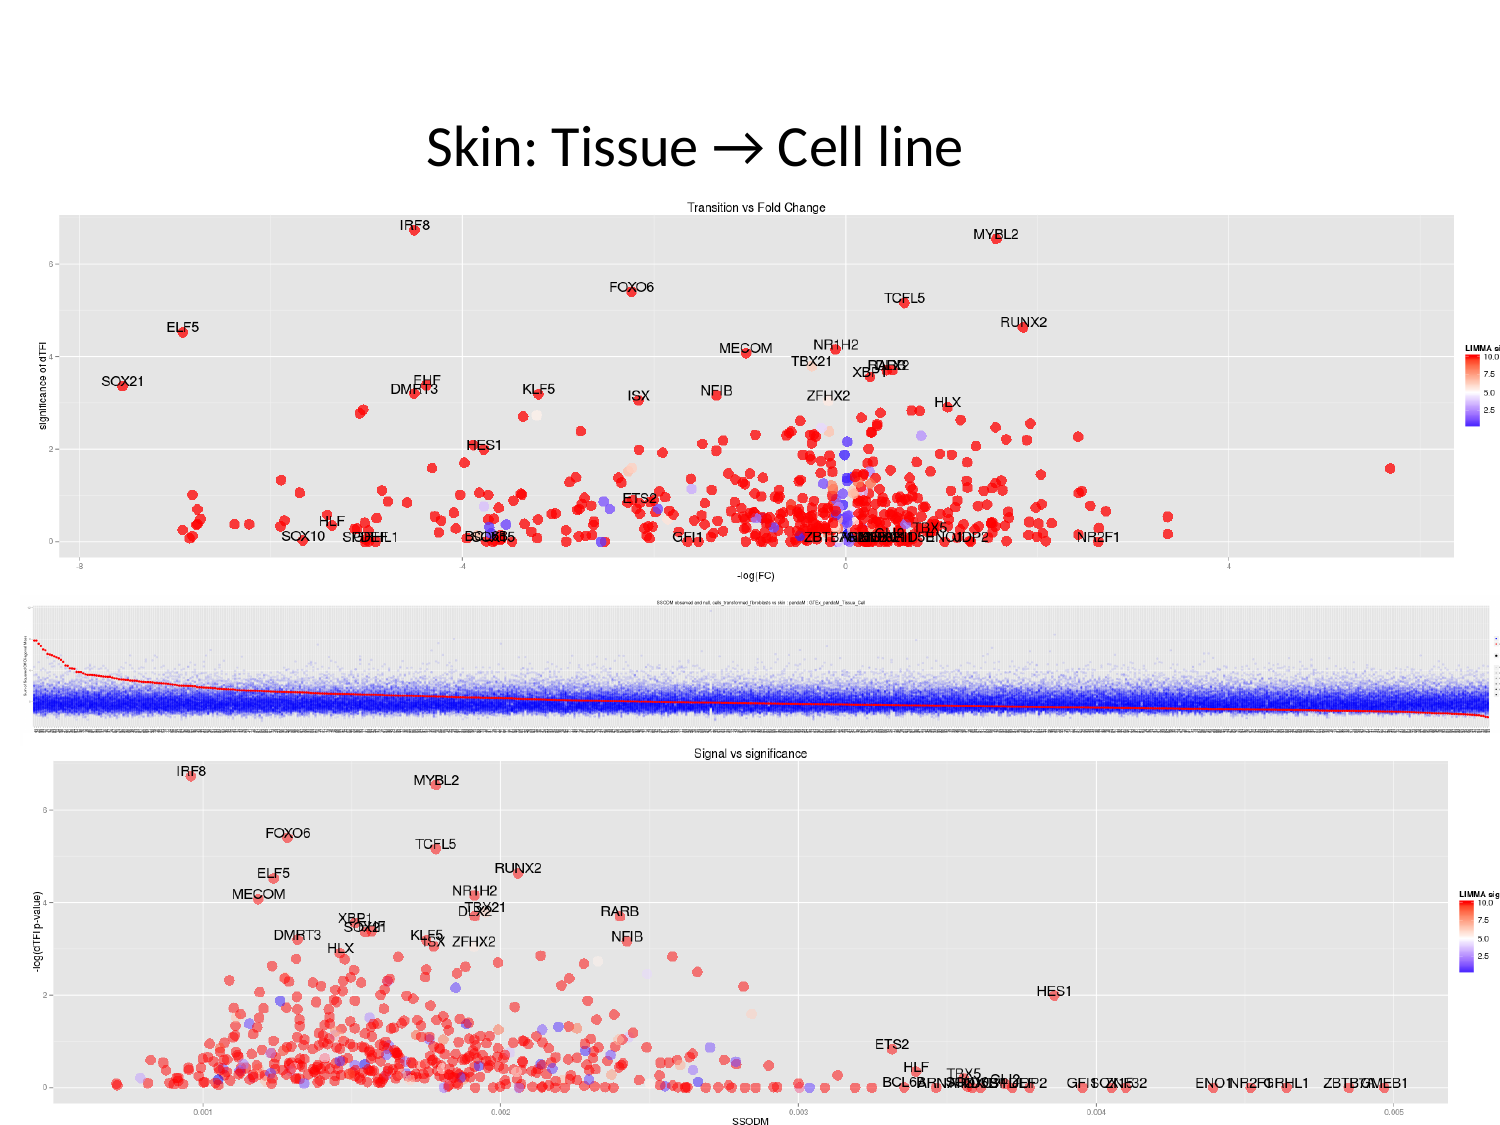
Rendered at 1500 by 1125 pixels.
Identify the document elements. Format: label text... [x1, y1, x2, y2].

picture [20, 595, 1500, 1125]
picture [29, 187, 1500, 588]
title Skin: Tissue → Cell line [57, 31, 1333, 187]
